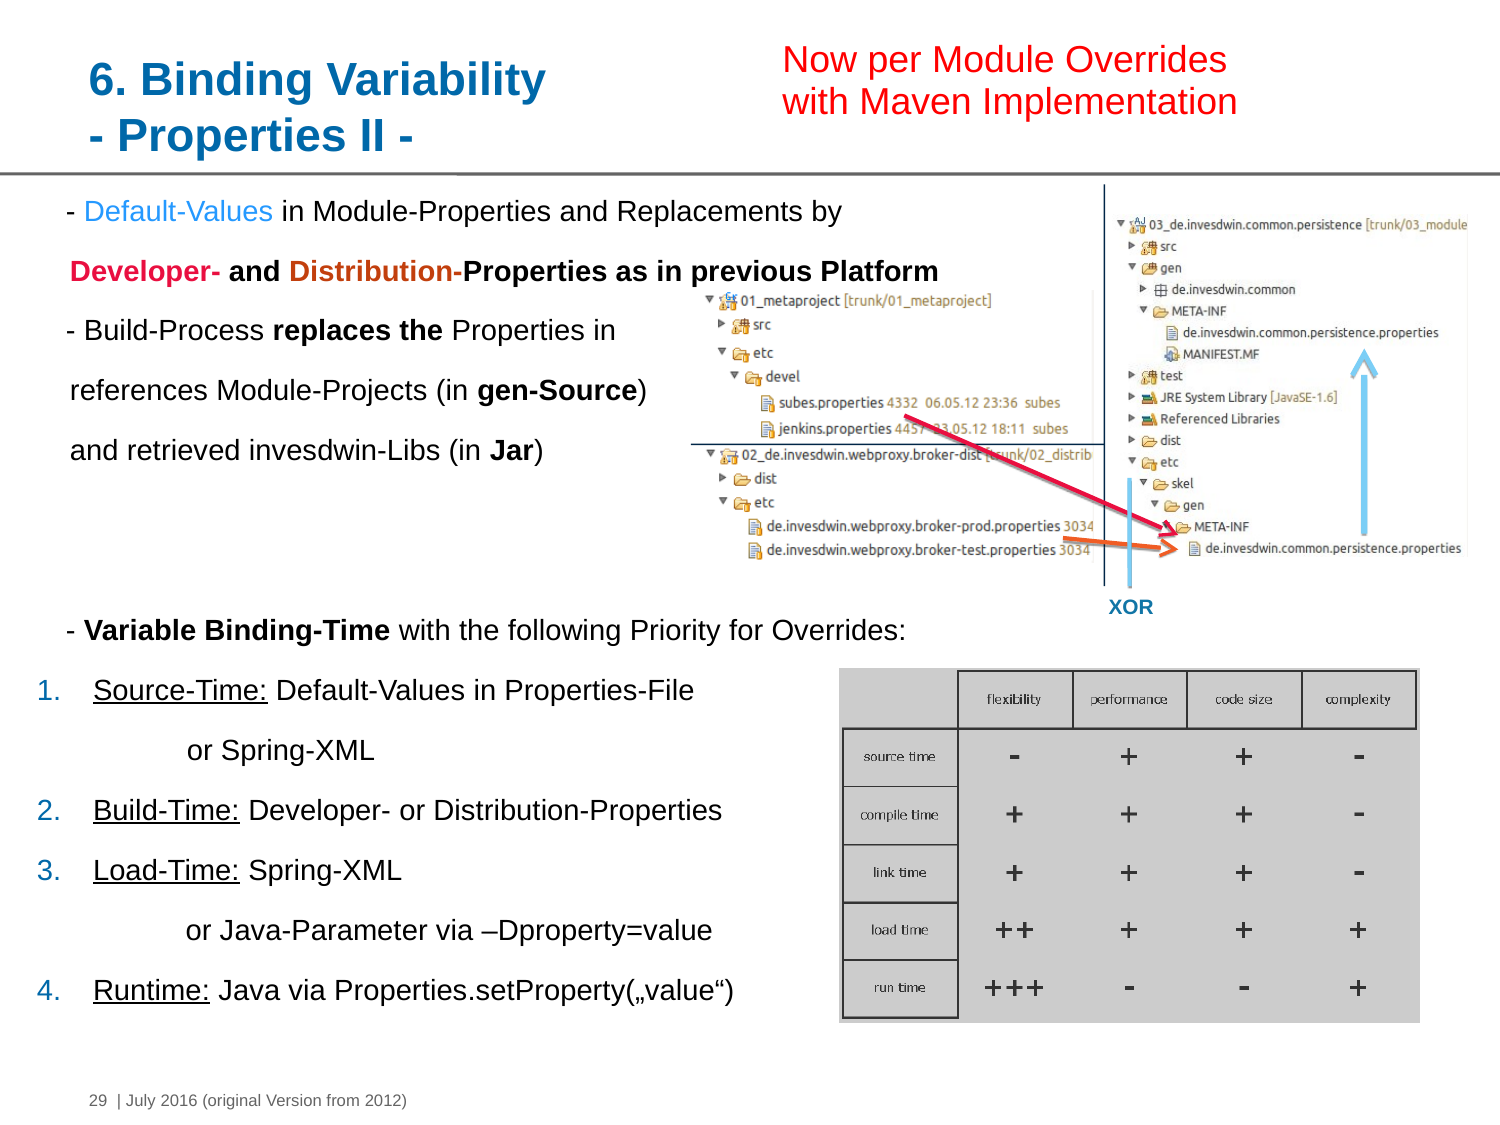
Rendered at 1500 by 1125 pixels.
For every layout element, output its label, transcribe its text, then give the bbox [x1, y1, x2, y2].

text_box XOR [1093, 586, 1169, 626]
picture [1106, 545, 1127, 557]
picture [839, 668, 1420, 1023]
title 6. Binding Variability - Properties II - [0, 40, 1223, 168]
picture [1160, 543, 1170, 553]
picture [1132, 548, 1160, 557]
picture [1106, 507, 1127, 542]
text_box Now per Module Overrides with Maven Implementation [767, 31, 1420, 130]
picture [1106, 214, 1468, 557]
text_box - Default-Values in Module-Properties and Replacements by Developer- and Distribution-Properties as in previous Platform - Build-Process replaces the Properties in references Module-Projects (in gen-Source) and retrieved invesdwin-Libs (in Jar) - Variable Binding-Time with the following Priority for Overrides: Source-Time: Default-Values in Properties-File or Spring-XML Build-Time: Developer- or Distribution-Properties Load-Time: Spring-XML or Java-Parameter via –Dproperty=value Runtime: Java via Properties.setProperty(„value“) [22, 184, 1416, 1014]
picture [1132, 518, 1167, 545]
picture [1162, 524, 1171, 533]
